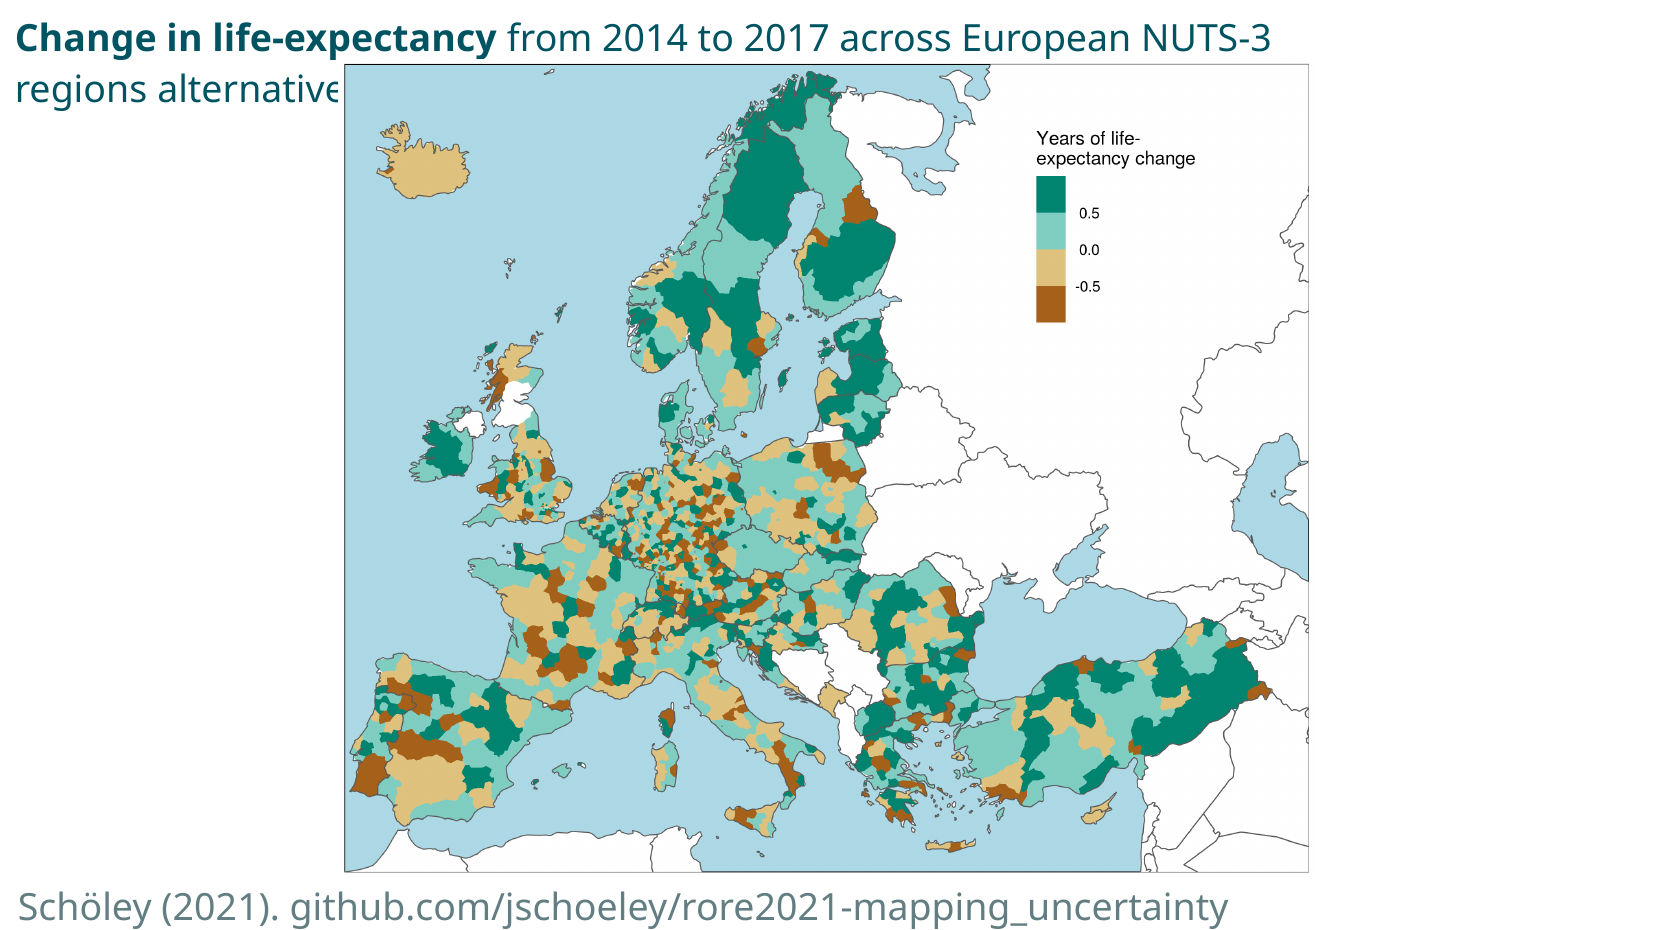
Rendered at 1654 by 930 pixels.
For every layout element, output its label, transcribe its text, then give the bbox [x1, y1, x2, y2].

picture [338, 59, 1315, 877]
text_box Change in life-expectancy from 2014 to 2017 across European NUTS-3 regions alternative outcome [0, 4, 1381, 119]
text_box Schöley (2021). github.com/jschoeley/rore2021-mapping_uncertainty [3, 872, 1058, 930]
